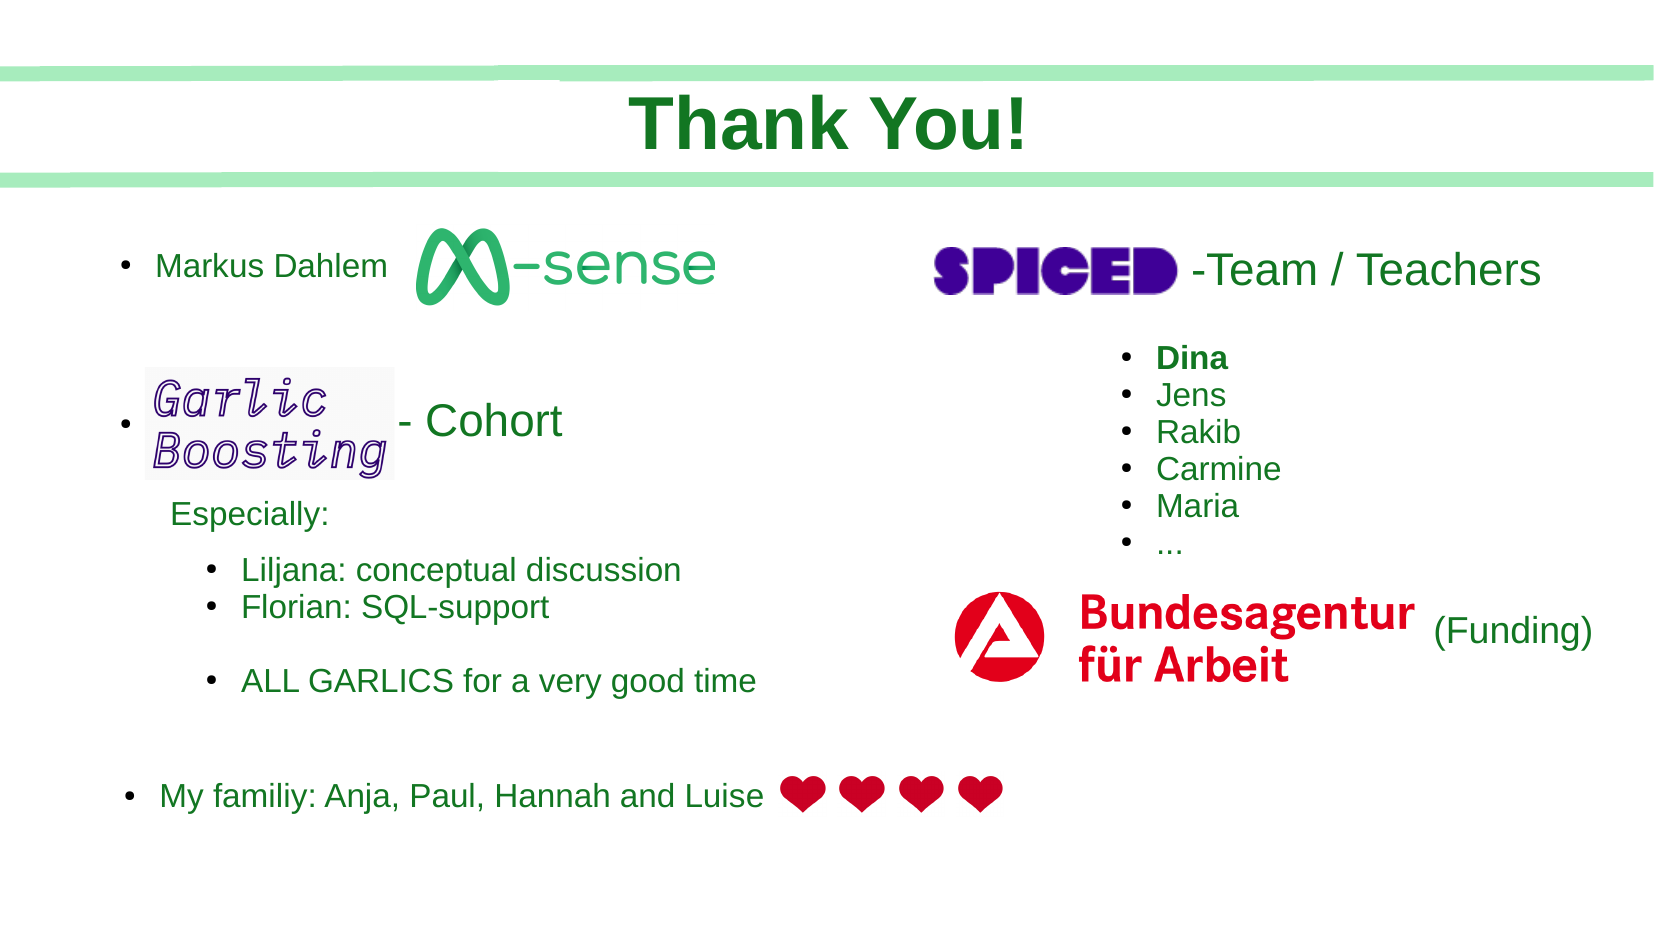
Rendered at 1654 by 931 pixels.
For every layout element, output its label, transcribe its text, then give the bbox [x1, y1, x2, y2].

picture [778, 771, 827, 817]
text_box My familiy: Anja, Paul, Hannah and Luise [109, 770, 901, 860]
text_box Especially: Liljana: conceptual discussion Florian: SQL-support ALL GARLICS for a very good time [120, 487, 886, 707]
picture [416, 224, 715, 311]
text_box Thank You! [56, 80, 1602, 172]
text_box -Team / Teachers [1176, 236, 1627, 354]
text_box - Cohort [382, 387, 708, 454]
text_box (Funding) [1418, 602, 1654, 669]
picture [837, 771, 886, 817]
text_box Dina Jens Rakib Carmine Maria ... [1035, 295, 1531, 570]
picture [144, 367, 395, 480]
picture [940, 585, 1429, 691]
picture [933, 247, 1179, 295]
picture [956, 771, 1004, 817]
text_box Markus Dahlem [105, 239, 416, 292]
text_box [105, 399, 271, 452]
picture [897, 771, 945, 817]
